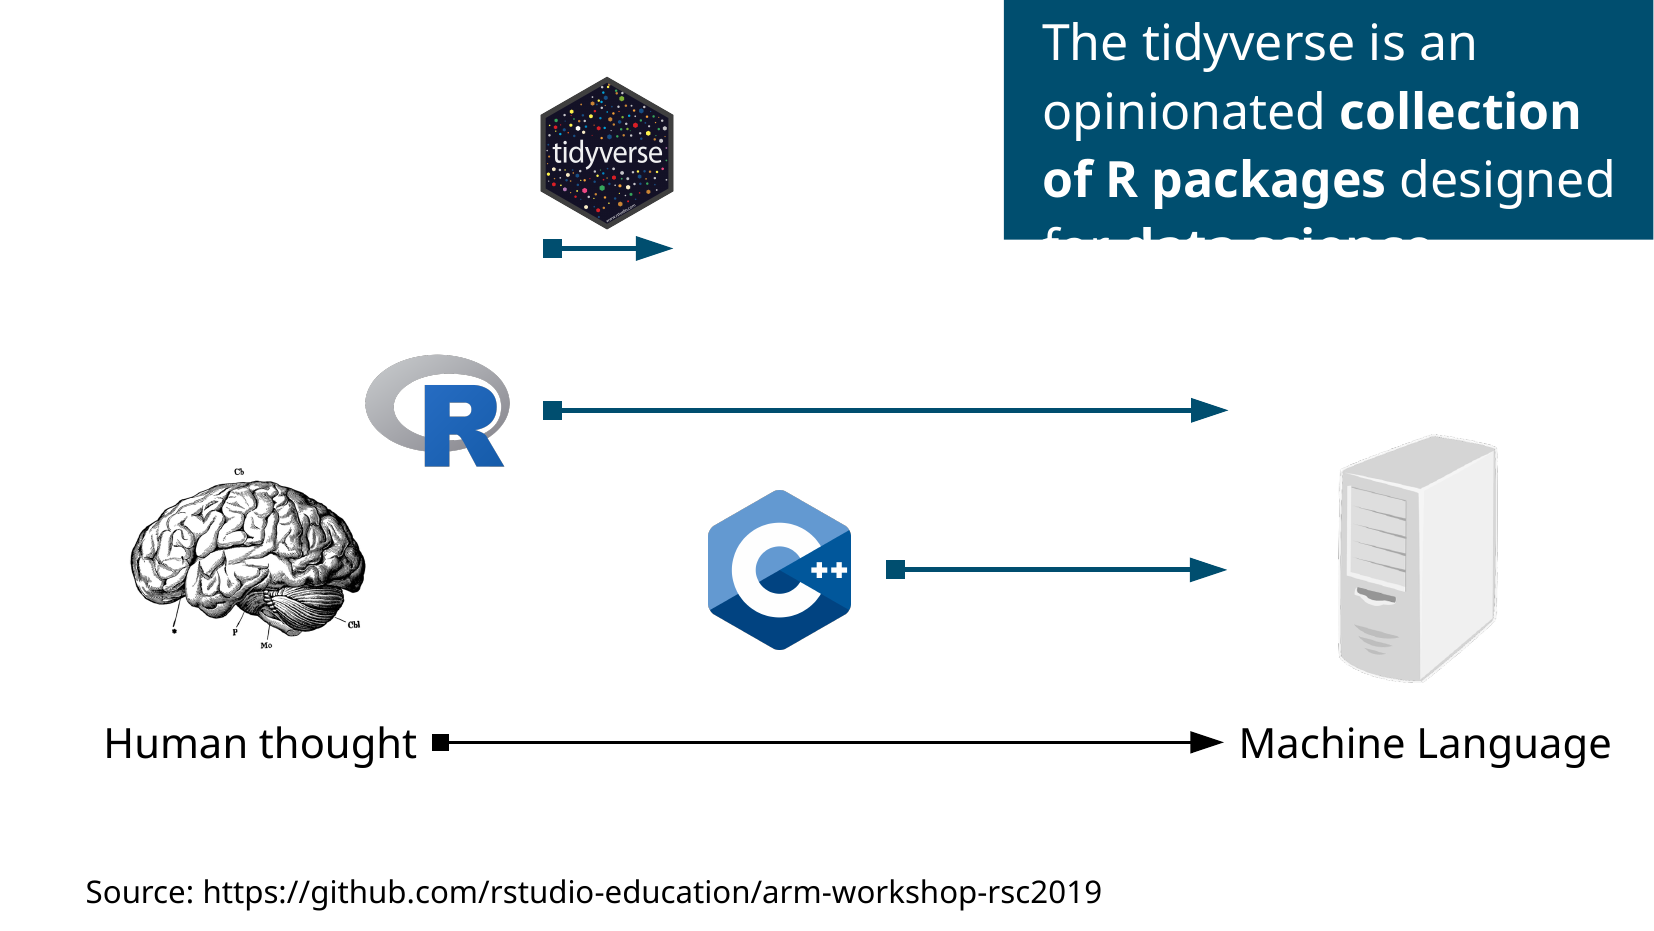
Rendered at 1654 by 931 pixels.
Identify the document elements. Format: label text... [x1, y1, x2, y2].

text_box [1003, 0, 1048, 240]
picture [1338, 434, 1498, 683]
picture [540, 76, 674, 230]
text_box The tidyverse is an opinionated collection of R packages designed for data science. [1027, 0, 1654, 234]
text_box [1197, 234, 1654, 240]
text_box [1052, 234, 1144, 240]
text_box Machine Language [1223, 706, 1613, 771]
text_box Human thought [88, 706, 407, 771]
text_box Source: https://github.com/rstudio-education/arm-workshop-rsc2019 [70, 862, 1107, 912]
picture [129, 354, 510, 649]
picture [708, 490, 851, 650]
text_box [1151, 234, 1191, 240]
